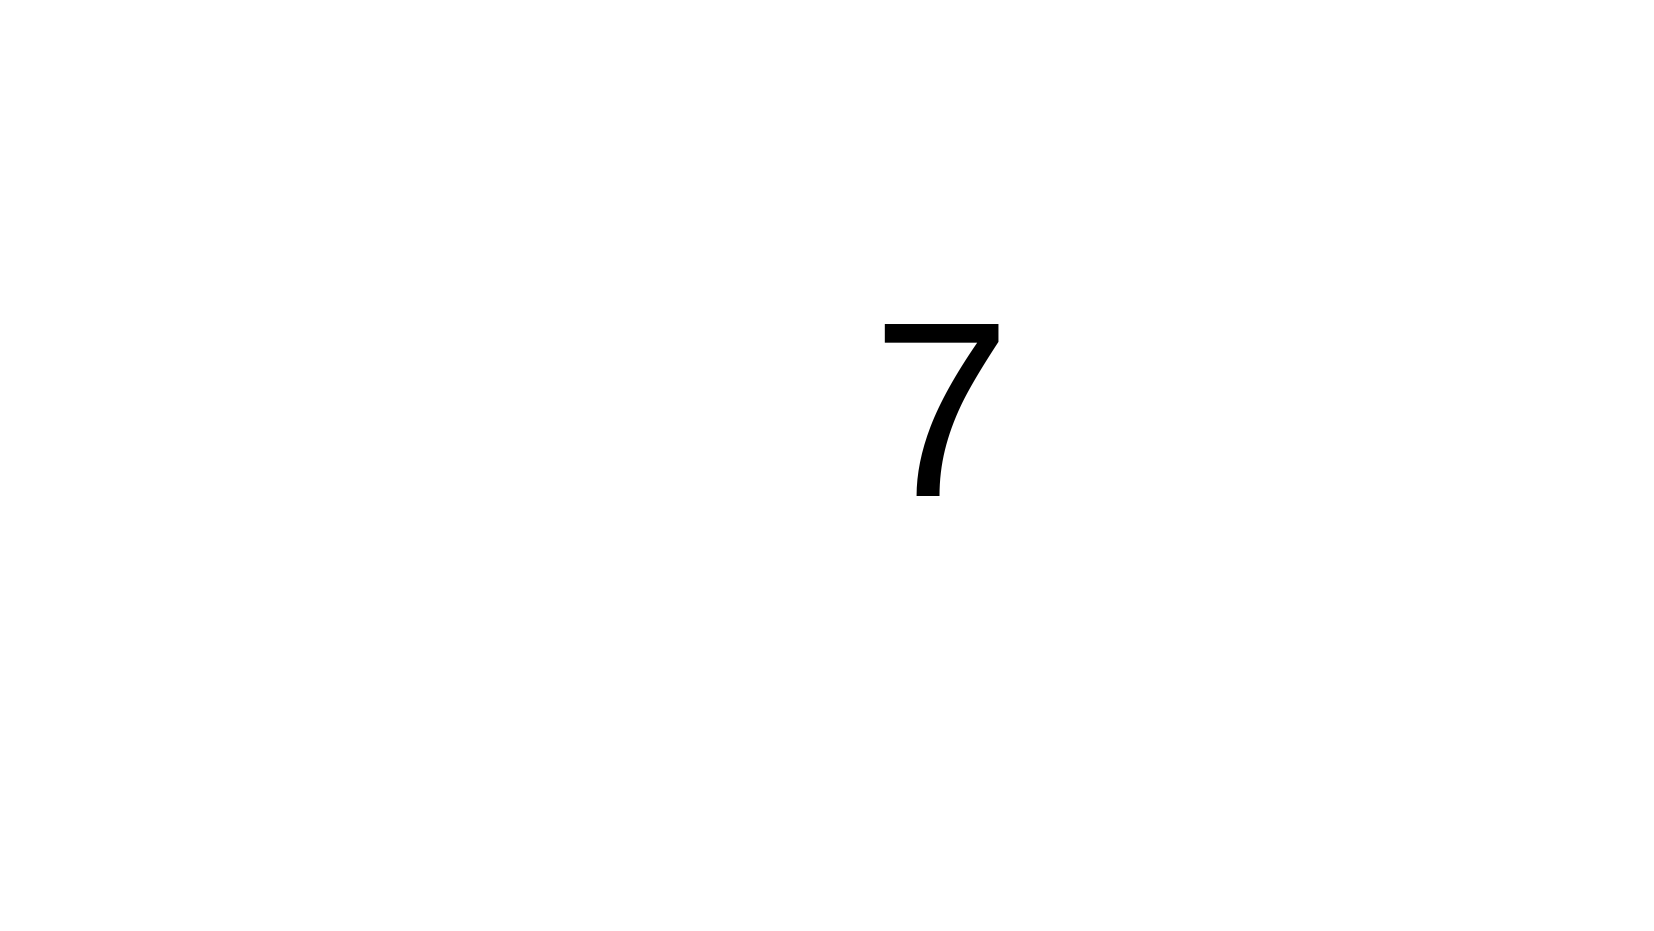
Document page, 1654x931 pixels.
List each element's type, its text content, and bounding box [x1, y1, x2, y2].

title 7 [474, 250, 1409, 571]
